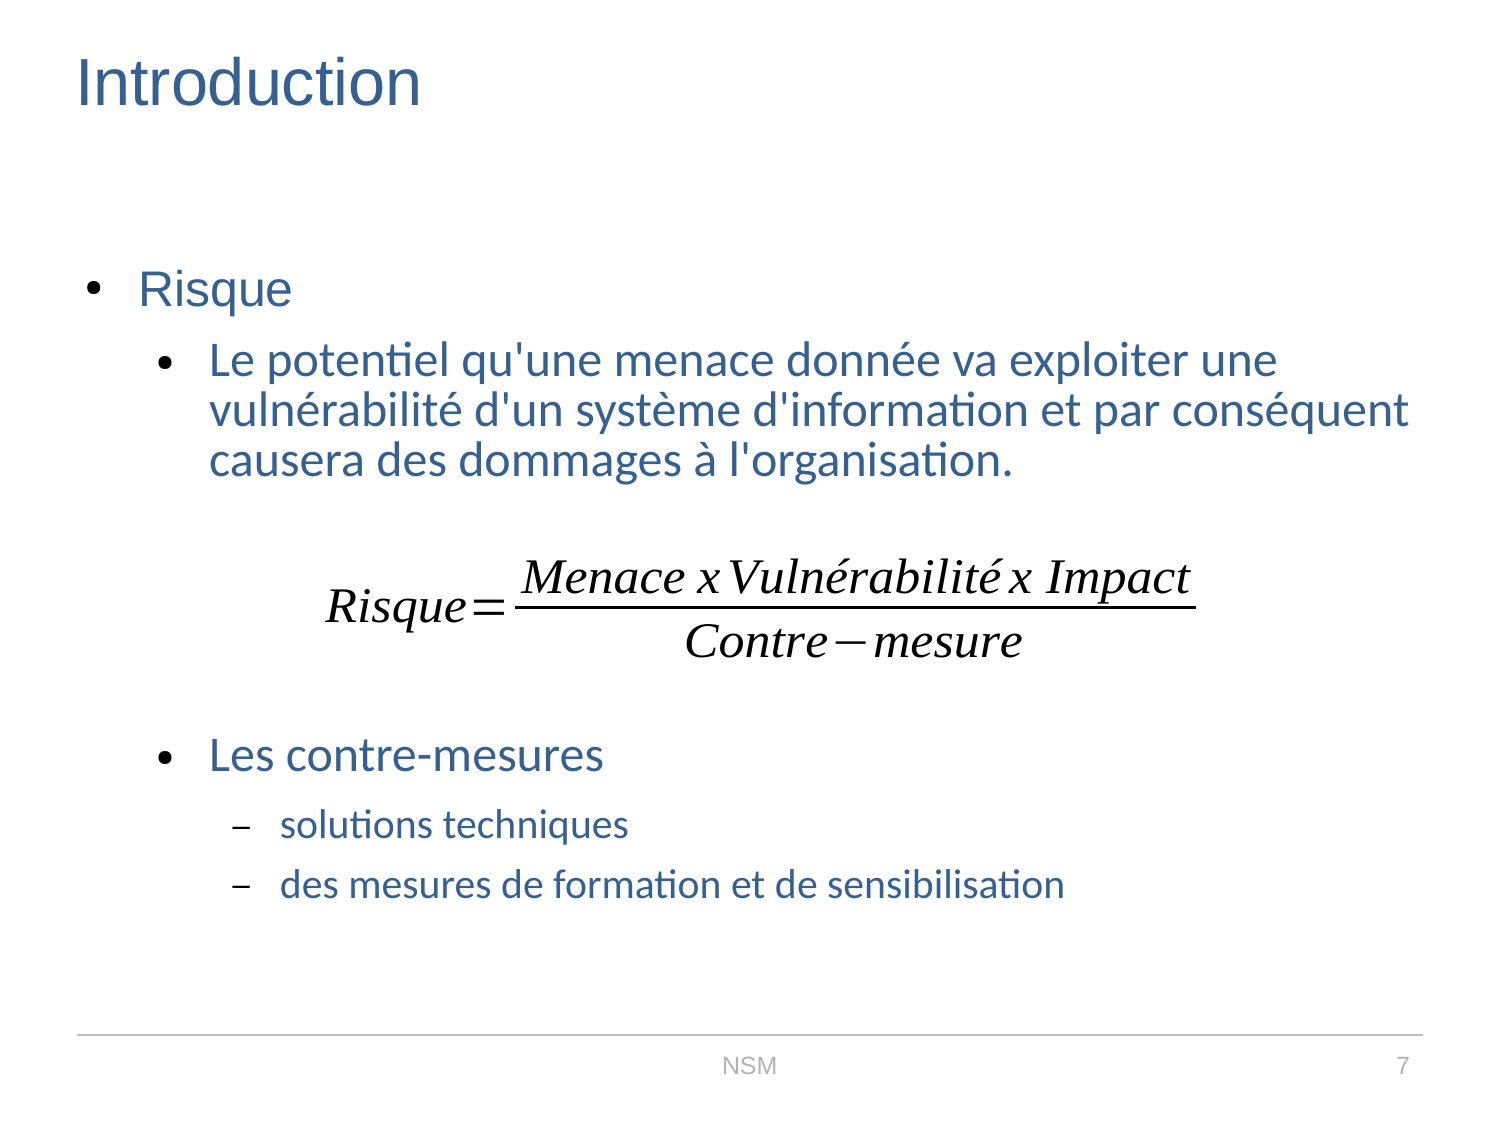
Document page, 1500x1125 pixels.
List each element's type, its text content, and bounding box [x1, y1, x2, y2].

title Introduction [75, 45, 1425, 233]
list Risque Le potentiel qu'une menace donnée va exploiter une vulnérabilité d'un système d'information et par conséquent causera des dommages à l'organisation. Les contre-mesures solutions techniques des mesures de formation et de sensibilisation [67, 261, 1418, 1125]
chart [308, 549, 1211, 668]
